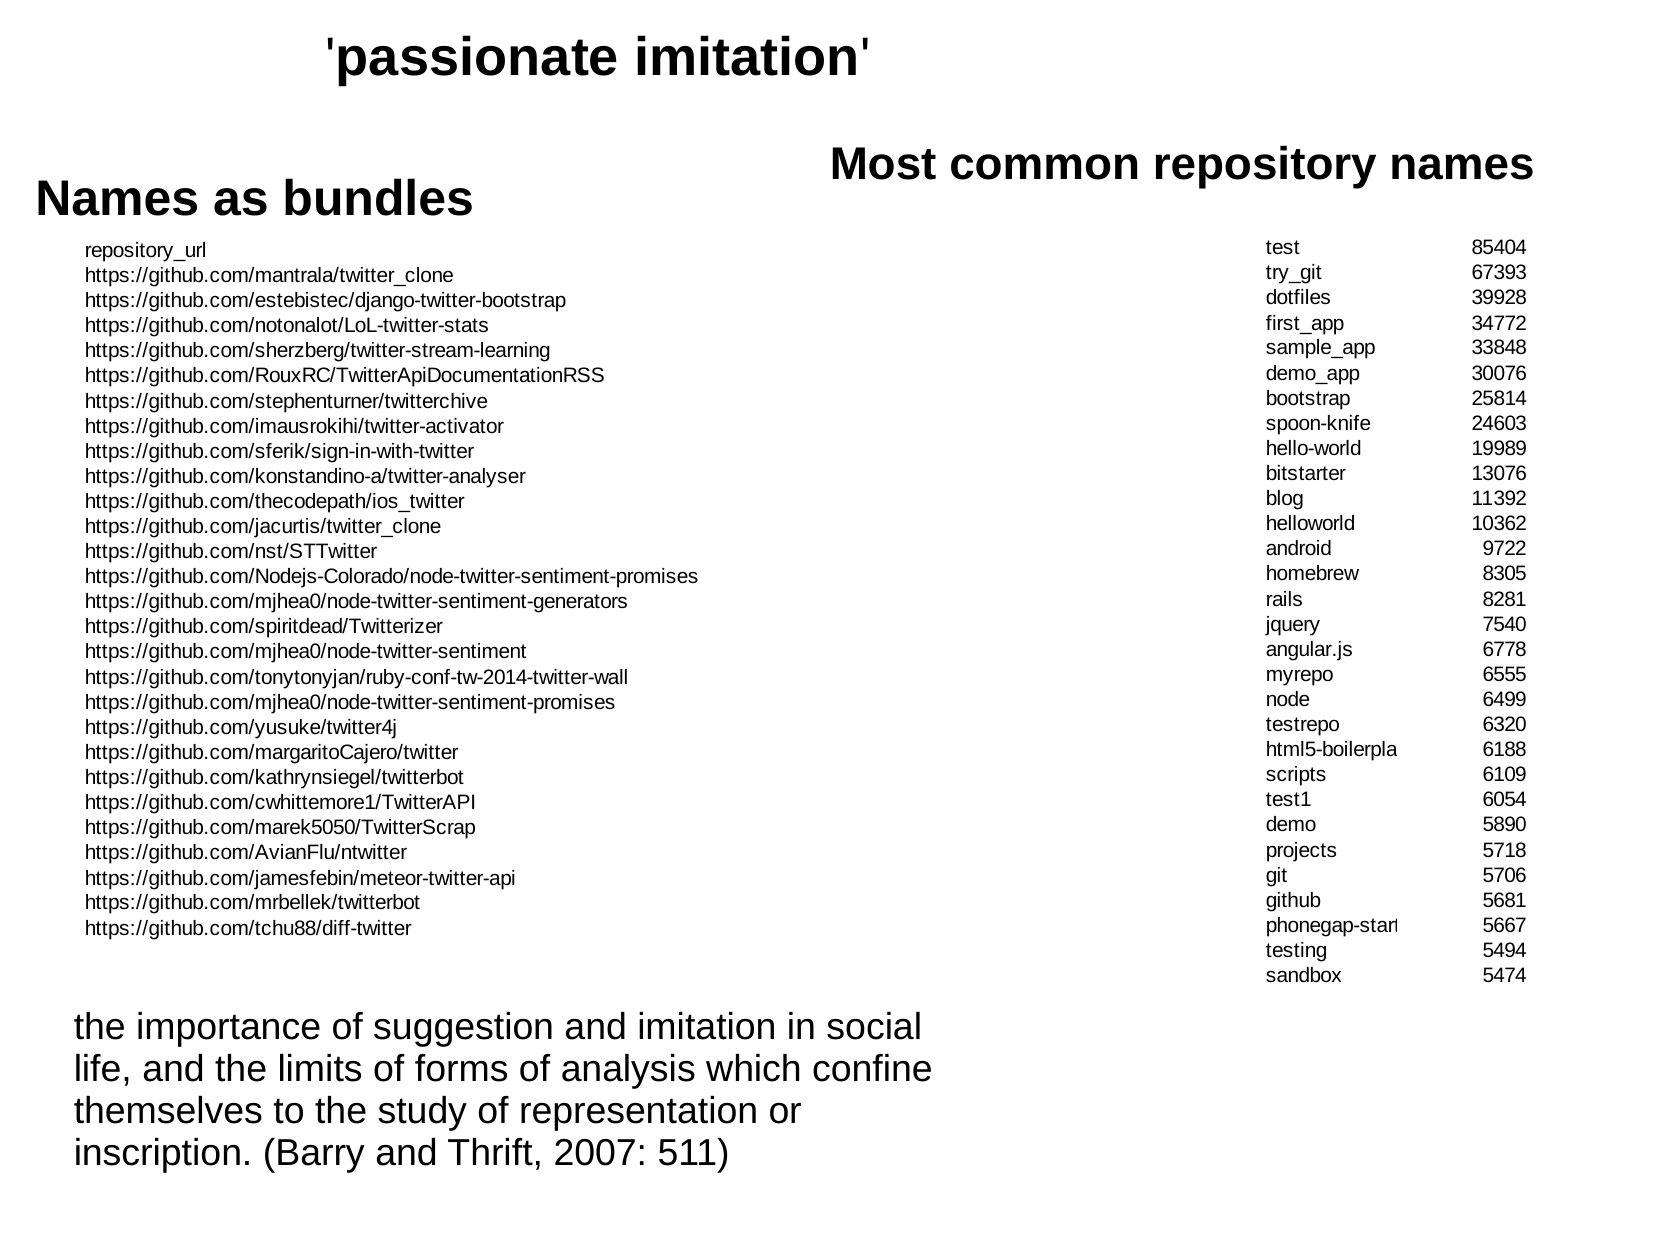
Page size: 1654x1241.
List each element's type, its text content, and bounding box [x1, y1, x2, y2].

chart [1263, 236, 1531, 993]
text_box 'passionate imitation' [310, 19, 886, 95]
title Names as bundles [35, 94, 475, 302]
text_box the importance of suggestion and imitation in social life, and the limits of forms of analysis which confine themselves to the study of representation or inscription. (Barry and Thrift, 2007: 511) [59, 998, 1004, 1182]
text_box Most common repository names [814, 130, 1563, 197]
chart [82, 239, 1070, 945]
